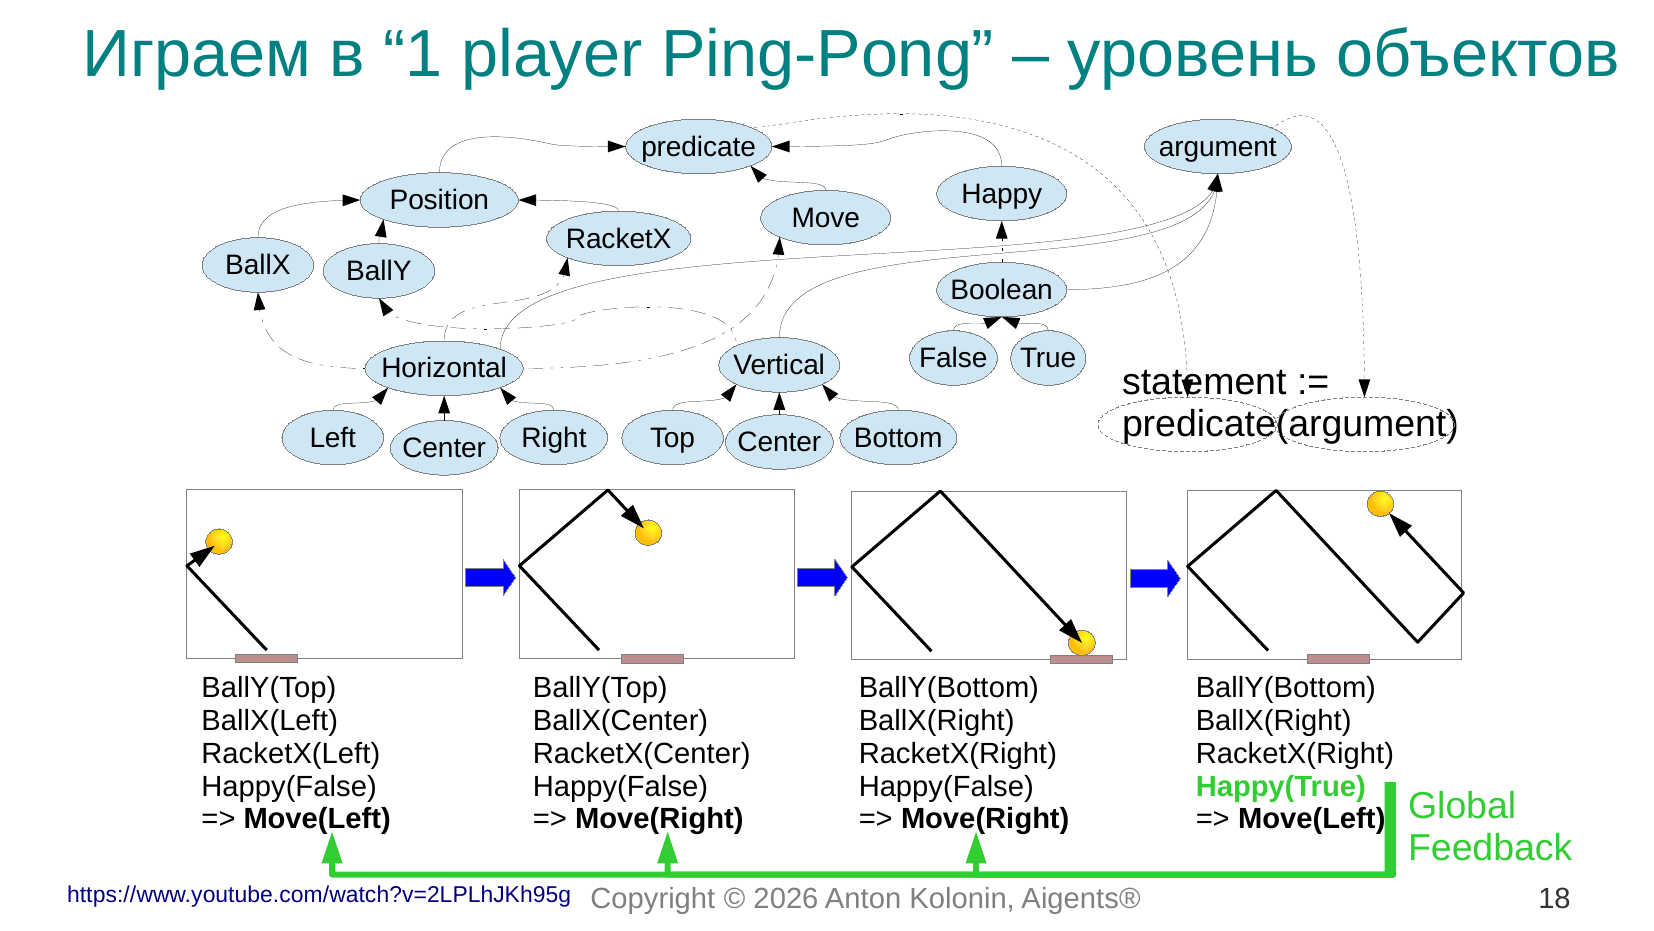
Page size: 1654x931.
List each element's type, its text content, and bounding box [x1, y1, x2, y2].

text_box BallY(Bottom) BallX(Right) RacketX(Right) Happy(True) => Move(Left) [1181, 663, 1472, 871]
text_box predicate [625, 119, 772, 174]
text_box BallY(Top) BallX(Left) RacketX(Left) Happy(False) => Move(Left) [186, 663, 477, 874]
text_box Horizontal [364, 341, 524, 396]
text_box Right [499, 410, 608, 465]
text_box Boolean [936, 262, 1067, 317]
text_box RacketX [546, 211, 691, 266]
text_box https://www.youtube.com/watch?v=2LPLhJKh95g [52, 874, 587, 915]
text_box False [909, 330, 998, 386]
text_box [465, 559, 516, 596]
text_box BallY [323, 243, 435, 299]
text_box [1307, 654, 1370, 663]
text_box Top [621, 410, 724, 465]
text_box Играем в “1 player Ping-Pong” – уровень объектов [0, 1, 1654, 104]
text_box argument [1144, 119, 1292, 174]
text_box [635, 519, 662, 546]
text_box Global Feedback [1393, 776, 1596, 876]
text_box Happy [936, 166, 1067, 221]
text_box [797, 559, 848, 596]
text_box [621, 654, 684, 663]
text_box Vertical [718, 337, 840, 393]
text_box Left [281, 410, 384, 465]
text_box Move [760, 190, 891, 245]
text_box [235, 654, 298, 663]
text_box [205, 528, 233, 555]
text_box [1050, 630, 1113, 663]
text_box [1130, 560, 1181, 597]
text_box BallY(Top) BallX(Center) RacketX(Center) Happy(False) => Move(Right) [518, 663, 817, 871]
text_box Bottom [839, 410, 957, 465]
text_box Position [360, 172, 519, 228]
text_box Center [725, 414, 834, 470]
text_box True [1010, 330, 1086, 386]
text_box statement := predicate(argument) [1107, 352, 1494, 469]
text_box BallY(Bottom) BallX(Right) RacketX(Right) Happy(False) => Move(Right) [843, 663, 1135, 871]
text_box BallX [202, 237, 314, 293]
text_box [1367, 491, 1394, 517]
text_box Center [390, 420, 499, 476]
